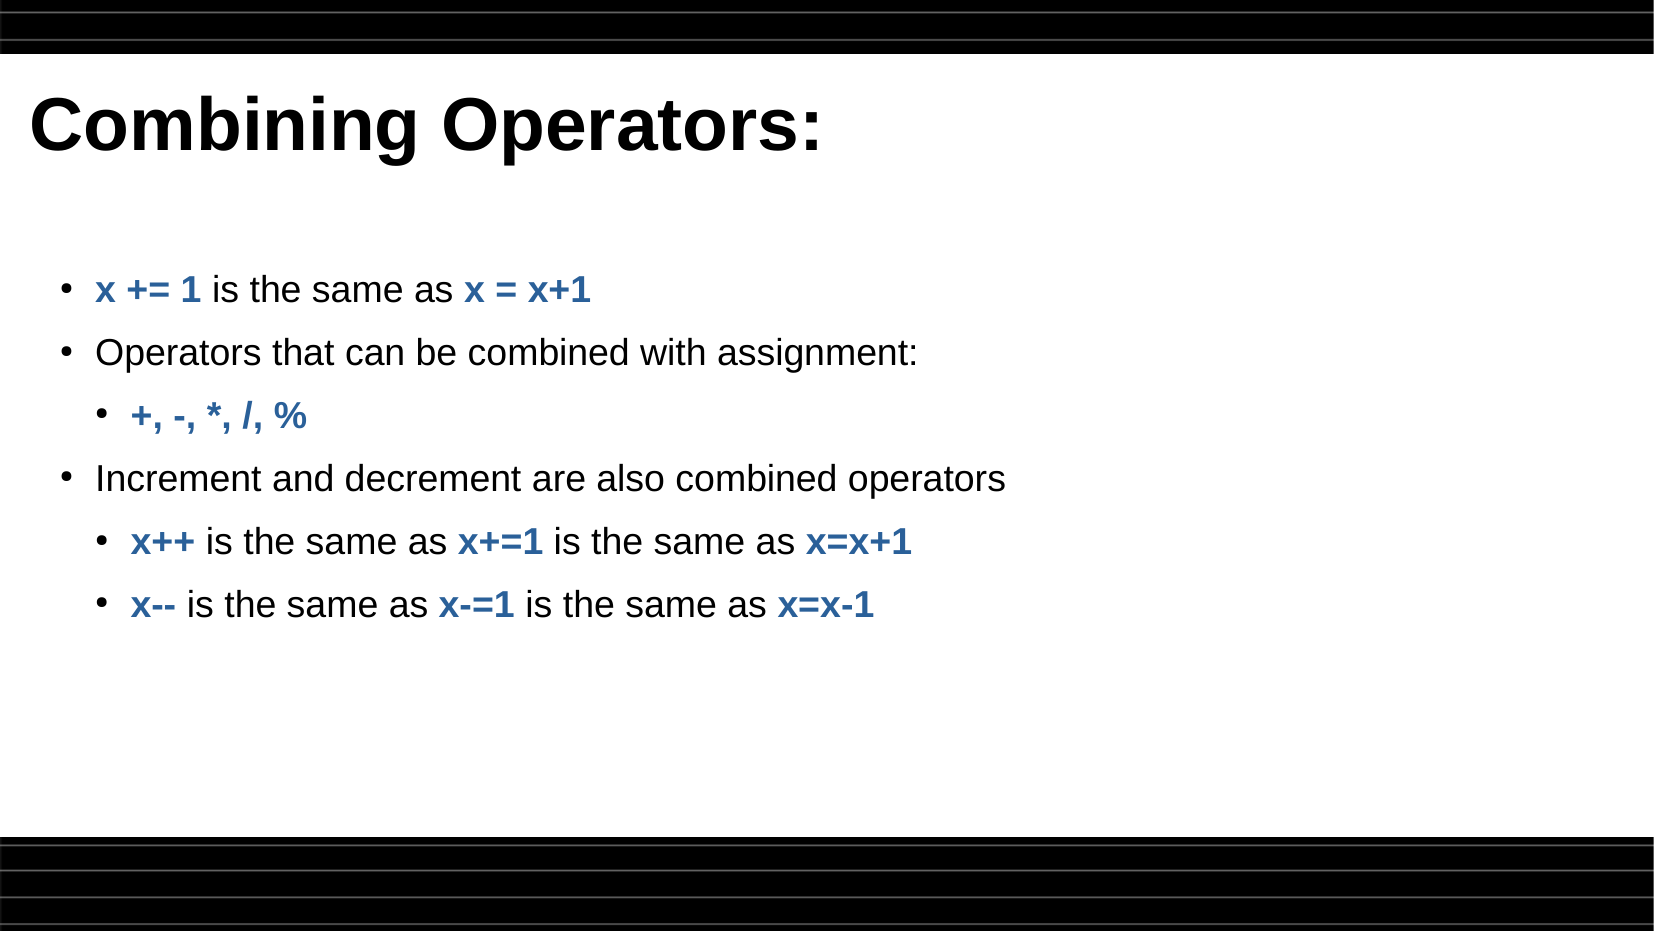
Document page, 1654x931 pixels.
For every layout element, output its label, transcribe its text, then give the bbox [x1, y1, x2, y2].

picture [0, 0, 1654, 54]
text_box Combining Operators: [15, 75, 1591, 174]
picture [0, 837, 1654, 931]
text_box x += 1 is the same as x = x+1 Operators that can be combined with assignment: +, -, *, /, % Increment and decrement are also combined operators x++ is the same as x+=1 is the same as x=x+1 x-- is the same as x-=1 is the same as x=x-1 [45, 240, 1621, 633]
